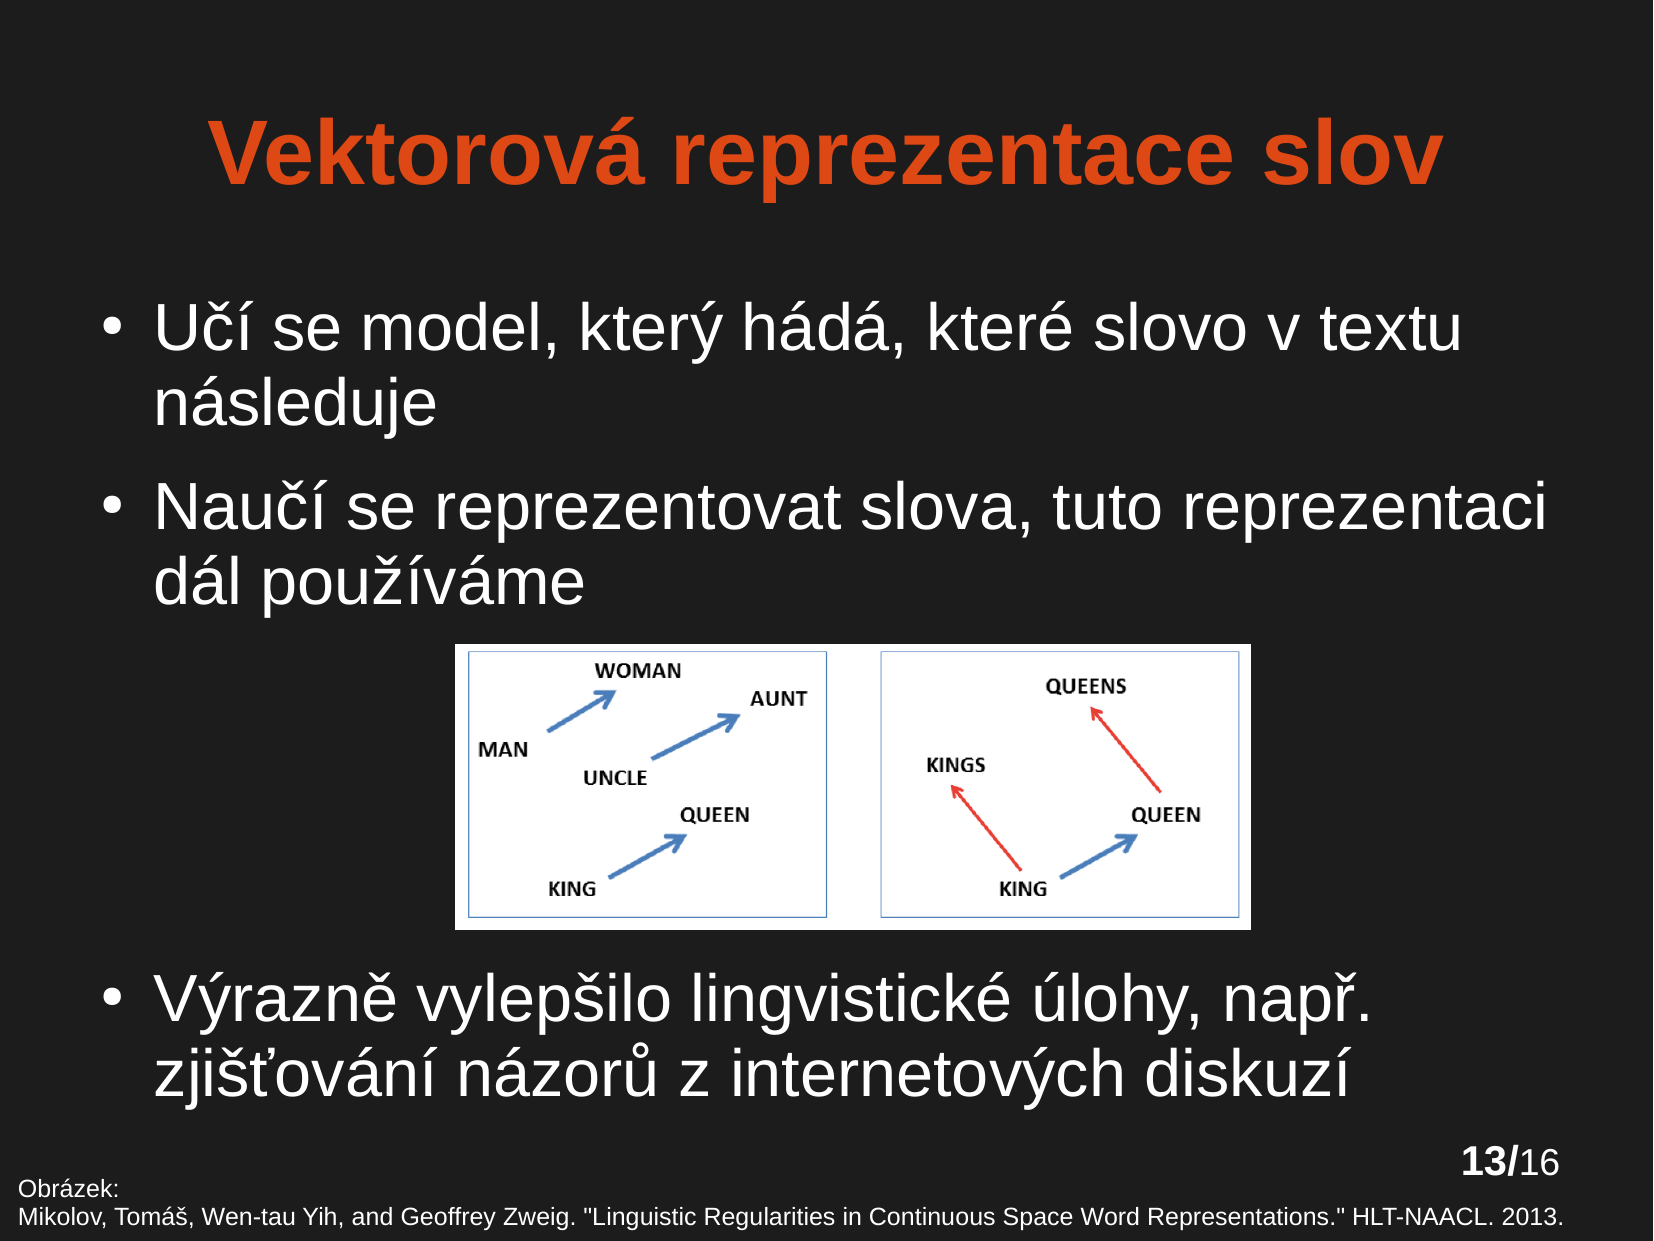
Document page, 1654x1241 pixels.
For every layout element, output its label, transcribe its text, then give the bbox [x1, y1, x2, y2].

text_box Obrázek: Mikolov, Tomáš, Wen-tau Yih, and Geoffrey Zweig. "Linguistic Regularities in Continuous Space Word Representations." HLT-NAACL. 2013. [3, 1167, 1585, 1239]
list Učí se model, který hádá, které slovo v textu následuje Naučí se reprezentovat slova, tuto reprezentaci dál používáme Výrazně vylepšilo lingvistické úlohy, např. zjišťování názorů z internetových diskuzí [82, 290, 1571, 1156]
title Vektorová reprezentace slov [82, 49, 1571, 257]
picture [455, 644, 1251, 930]
